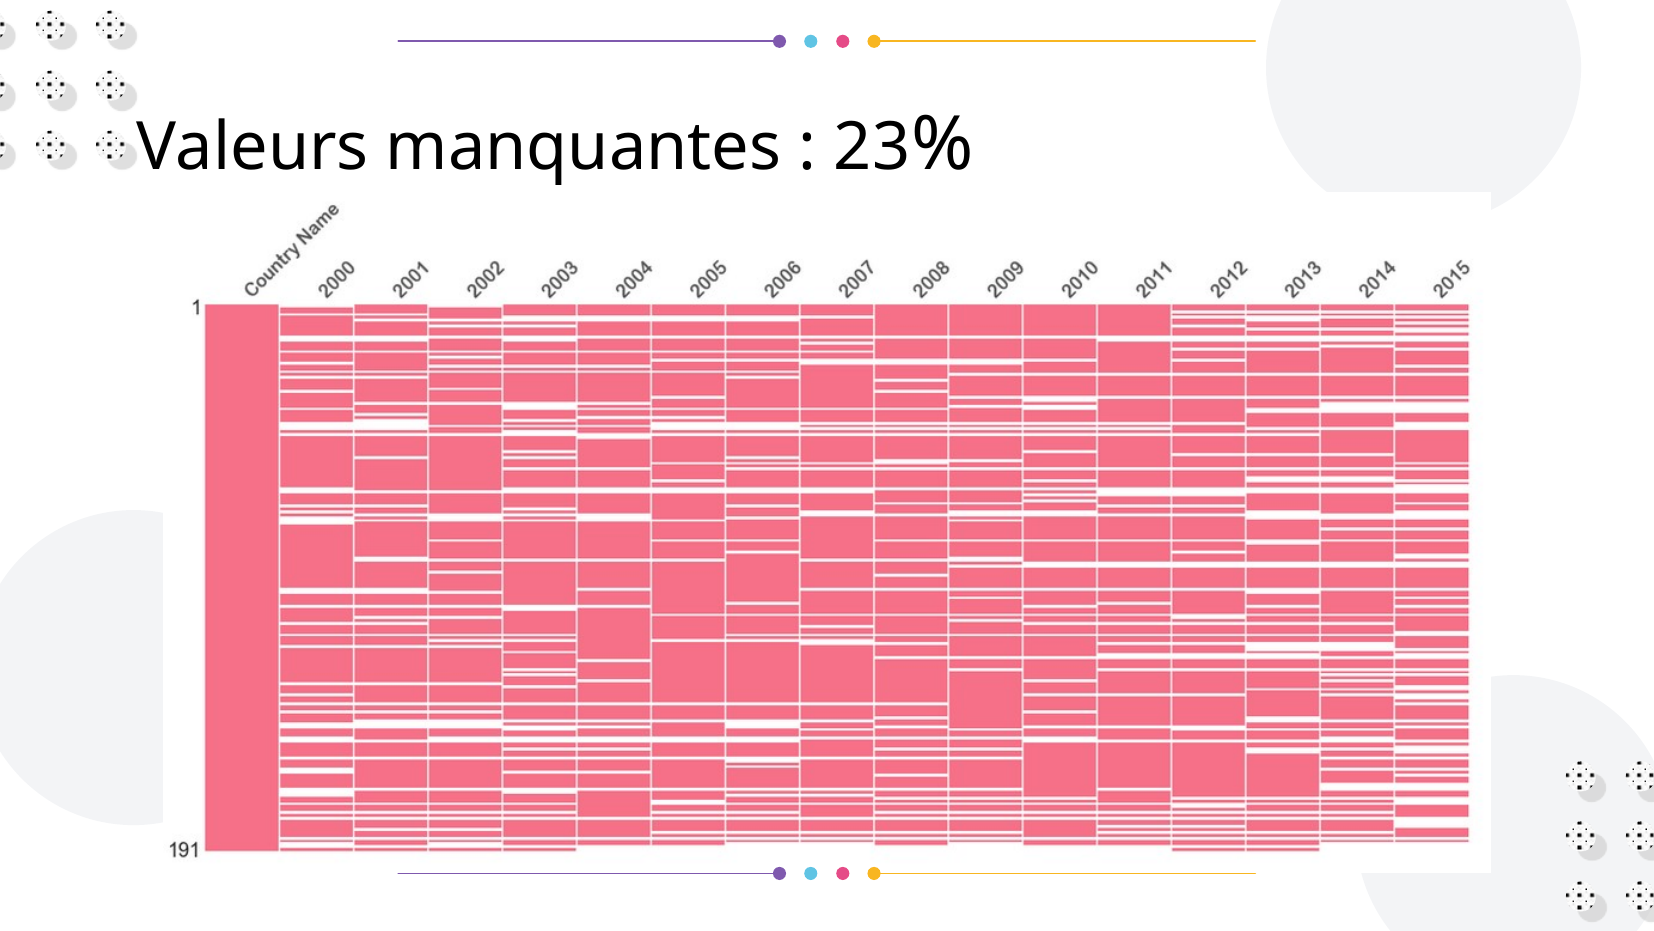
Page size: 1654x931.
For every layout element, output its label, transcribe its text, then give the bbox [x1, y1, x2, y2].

picture [1565, 761, 1596, 792]
text_box [867, 866, 881, 881]
text_box [772, 34, 787, 48]
picture [95, 130, 122, 161]
text_box [804, 34, 818, 48]
text_box [804, 866, 818, 881]
picture [1565, 881, 1596, 912]
picture [95, 10, 126, 41]
picture [35, 70, 66, 101]
picture [95, 70, 126, 101]
text_box [867, 34, 881, 48]
picture [0, 133, 7, 158]
picture [35, 10, 66, 41]
picture [163, 192, 1491, 873]
picture [1565, 821, 1596, 852]
picture [35, 130, 67, 161]
picture [1625, 821, 1654, 852]
text_box [772, 866, 787, 881]
picture [1625, 761, 1654, 792]
picture [0, 13, 6, 38]
text_box Valeurs manquantes : 23% [122, 81, 1532, 187]
picture [1625, 881, 1654, 912]
text_box [836, 34, 850, 48]
picture [0, 73, 6, 98]
text_box [836, 866, 850, 881]
